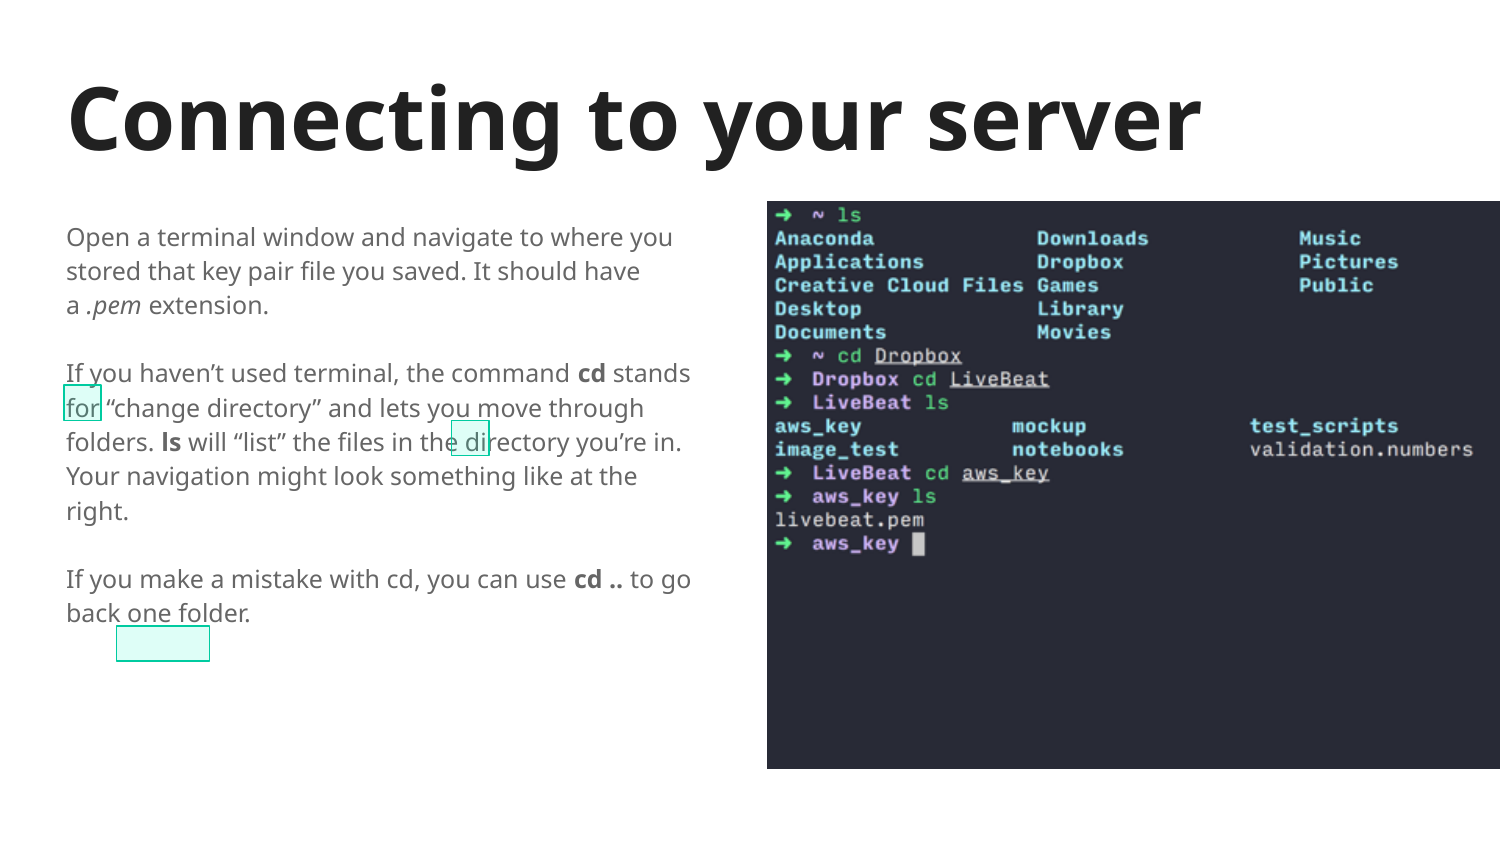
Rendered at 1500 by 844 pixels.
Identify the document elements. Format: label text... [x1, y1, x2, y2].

list Open a terminal window and navigate to where you stored that key pair file you saved. It should have a .pem extension. If you haven’t used terminal, the command cd stands for “change directory” and lets you move through folders. ls will “list” the files in the directory you’re in. Your navigation might look something like at the right. If you make a mistake with cd, you can use cd .. to go back one folder. [51, 201, 708, 750]
text_box [118, 628, 208, 659]
text_box [453, 422, 487, 454]
title Connecting to your server [51, 48, 1449, 180]
text_box [66, 387, 99, 419]
picture [767, 201, 1500, 769]
